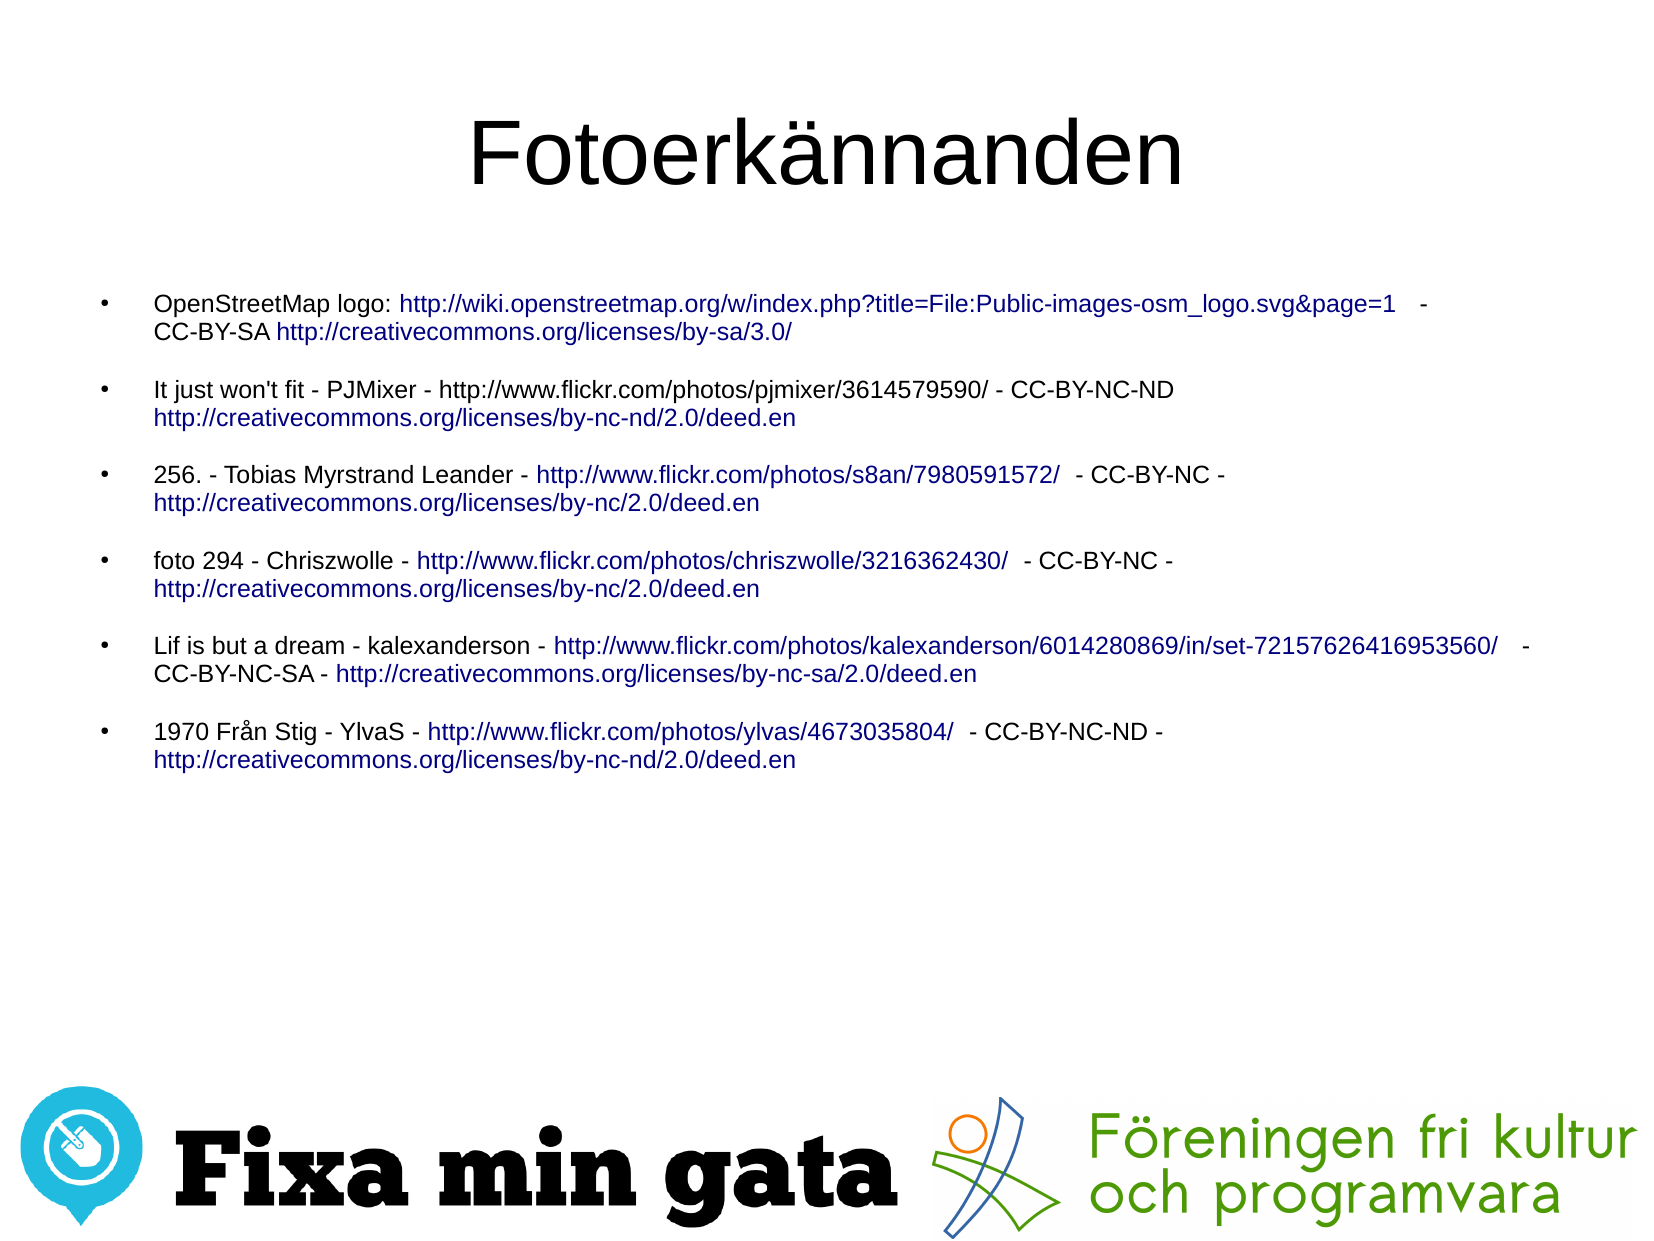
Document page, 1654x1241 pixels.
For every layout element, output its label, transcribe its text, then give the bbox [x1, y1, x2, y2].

picture [932, 1097, 1638, 1239]
picture [4, 1079, 910, 1236]
list OpenStreetMap logo: http://wiki.openstreetmap.org/w/index.php?title=File:Public-images-osm_logo.svg&page=1 - CC-BY-SA http://creativecommons.org/licenses/by-sa/3.0/ It just won't fit - PJMixer - http://www.flickr.com/photos/pjmixer/3614579590/ - CC-BY-NC-ND http://creativecommons.org/licenses/by-nc-nd/2.0/deed.en 256. - Tobias Myrstrand Leander - http://www.flickr.com/photos/s8an/7980591572/ - CC-BY-NC - http://creativecommons.org/licenses/by-nc/2.0/deed.en foto 294 - Chriszwolle - http://www.flickr.com/photos/chriszwolle/3216362430/ - CC-BY-NC - http://creativecommons.org/licenses/by-nc/2.0/deed.en Lif is but a dream - kalexanderson - http://www.flickr.com/photos/kalexanderson/6014280869/in/set-72157626416953560/ - CC-BY-NC-SA - http://creativecommons.org/licenses/by-nc-sa/2.0/deed.en 1970 Från Stig - YlvaS - http://www.flickr.com/photos/ylvas/4673035804/ - CC-BY-NC-ND - http://creativecommons.org/licenses/by-nc-nd/2.0/deed.en [82, 290, 1538, 1010]
title Fotoerkännanden [82, 49, 1571, 257]
